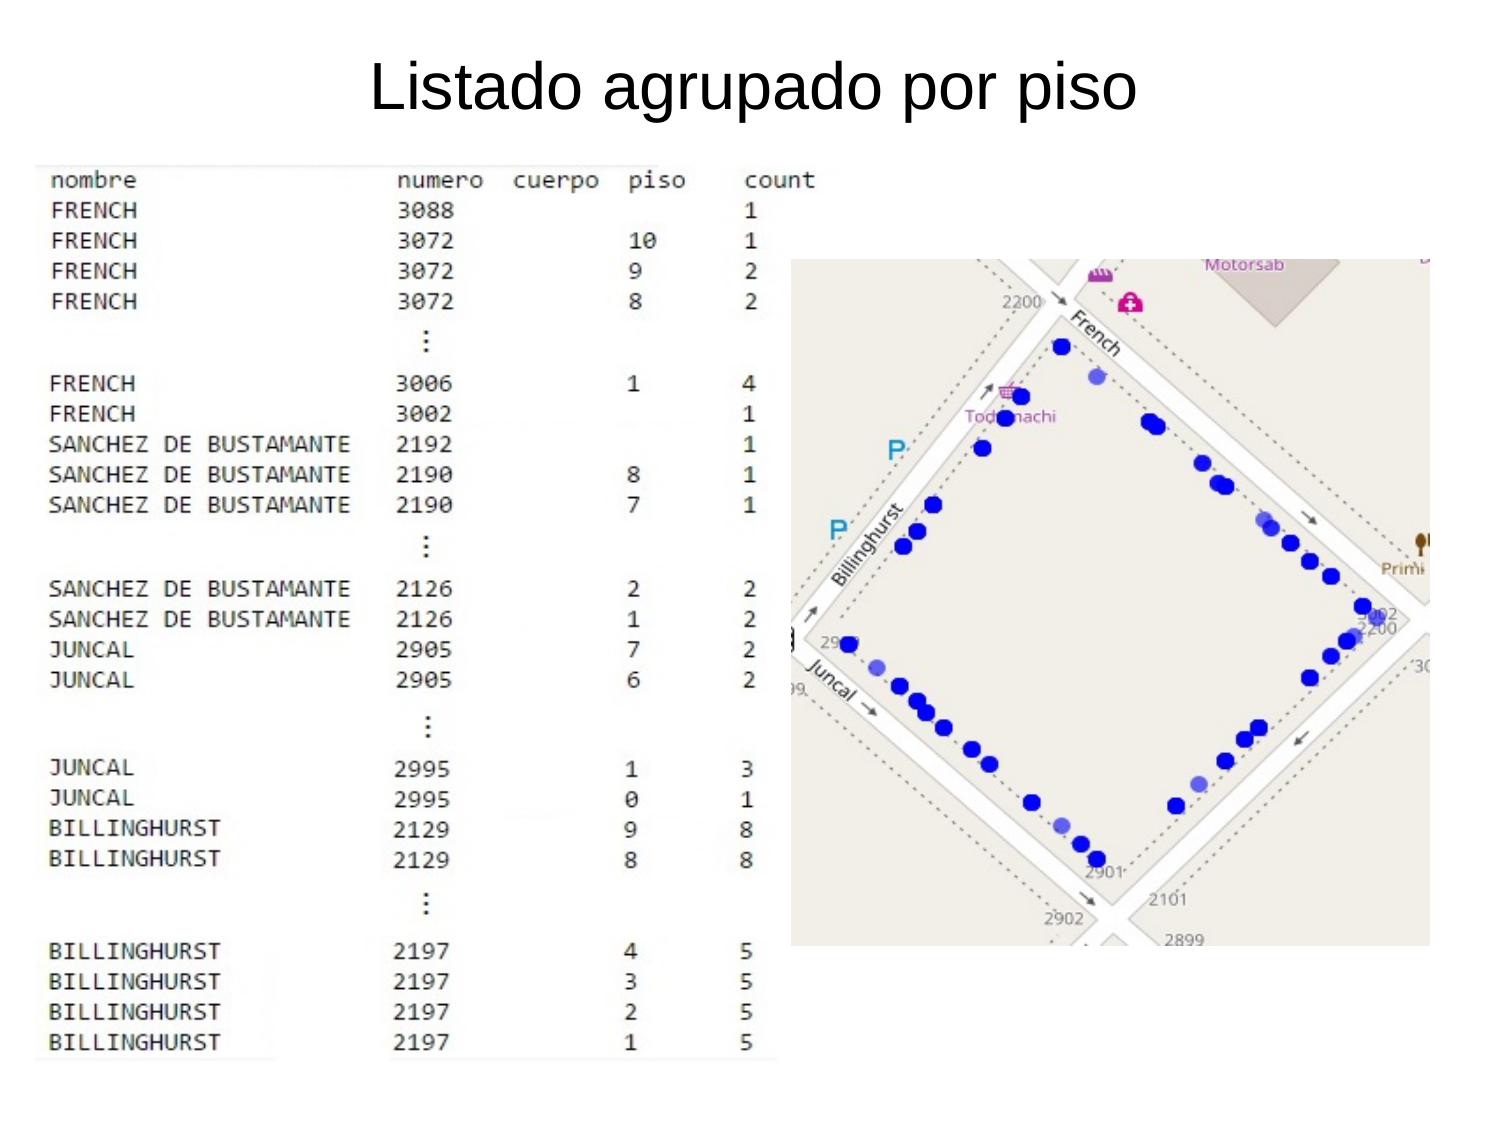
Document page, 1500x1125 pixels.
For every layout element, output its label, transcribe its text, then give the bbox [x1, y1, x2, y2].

text_box Listado agrupado por piso [354, 35, 1158, 131]
picture [35, 165, 1430, 1063]
